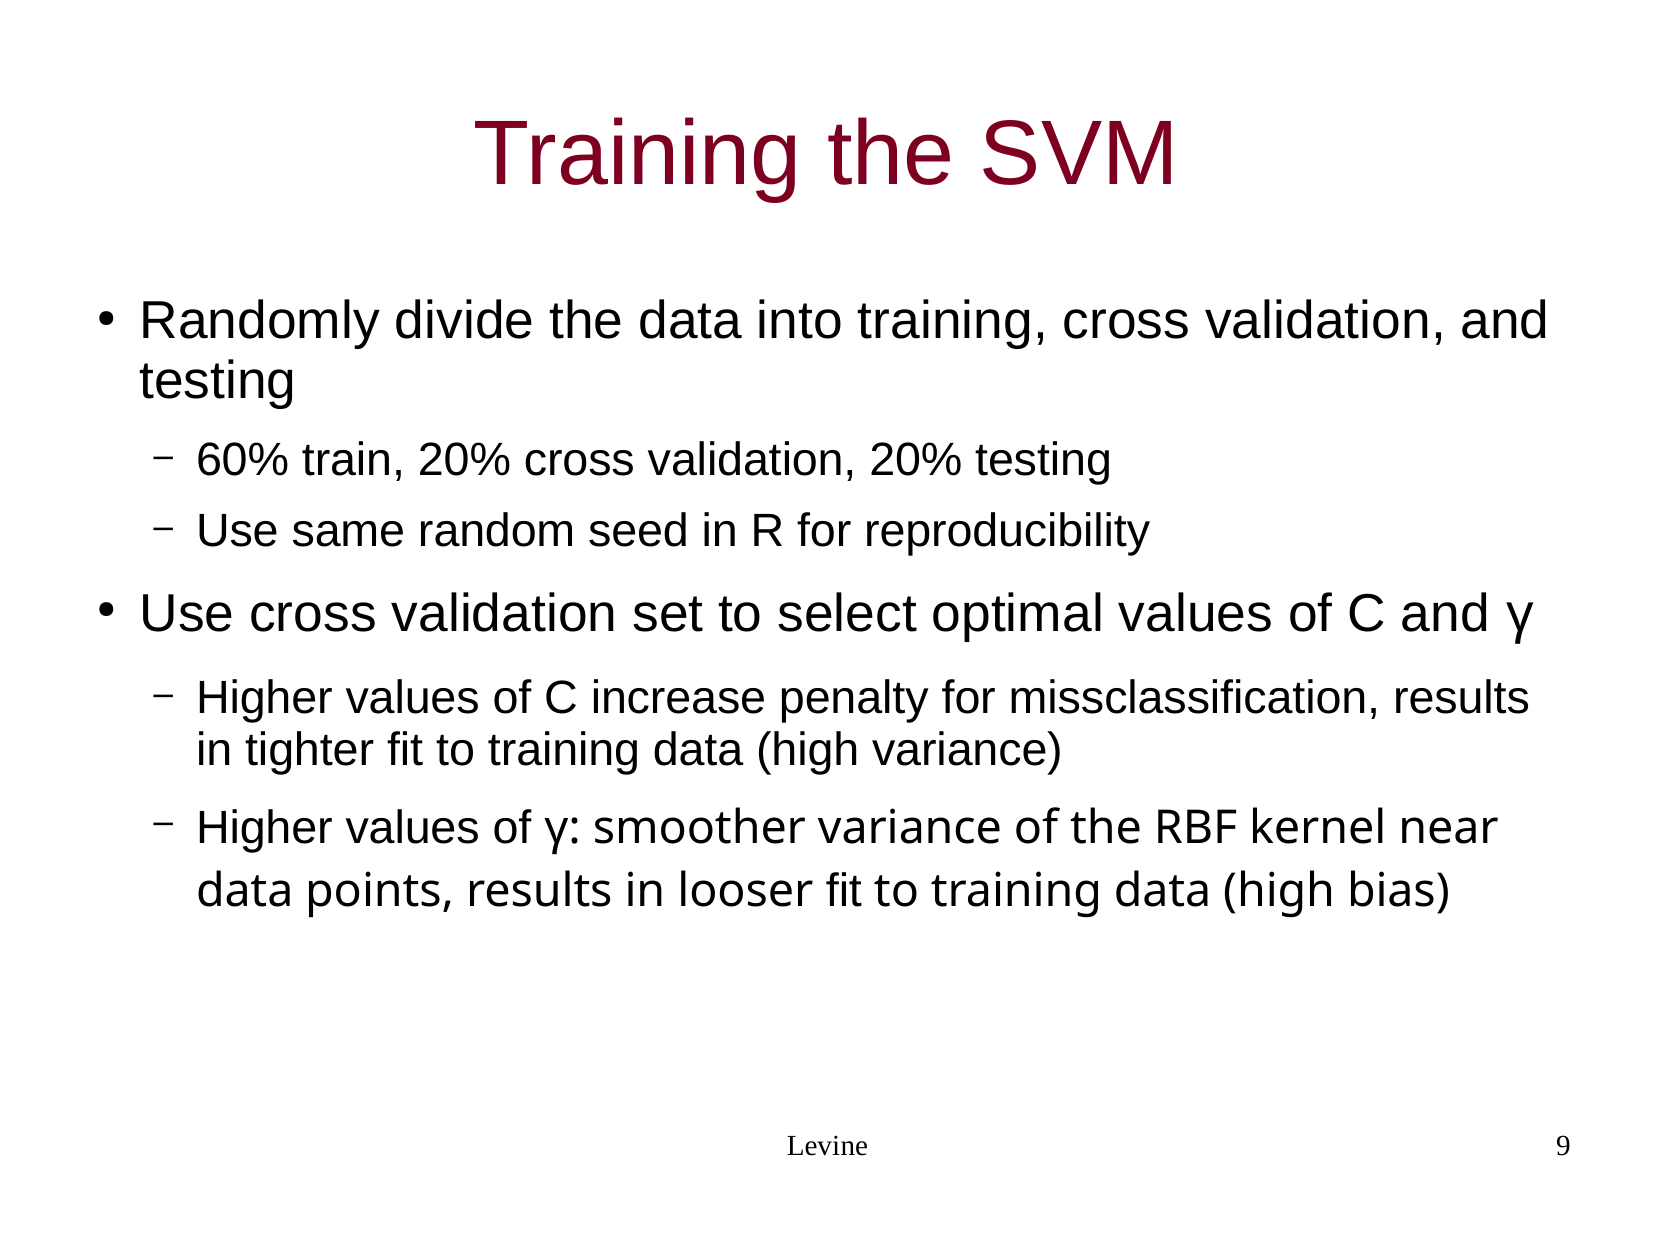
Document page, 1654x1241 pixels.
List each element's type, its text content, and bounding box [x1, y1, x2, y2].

title Training the SVM [82, 49, 1571, 257]
list Randomly divide the data into training, cross validation, and testing 60% train, 20% cross validation, 20% testing Use same random seed in R for reproducibility Use cross validation set to select optimal values of C and γ Higher values of C increase penalty for missclassification, results in tighter fit to training data (high variance) Higher values of γ: smoother variance of the RBF kernel near data points, results in looser fit to training data (high bias) [82, 290, 1571, 1010]
